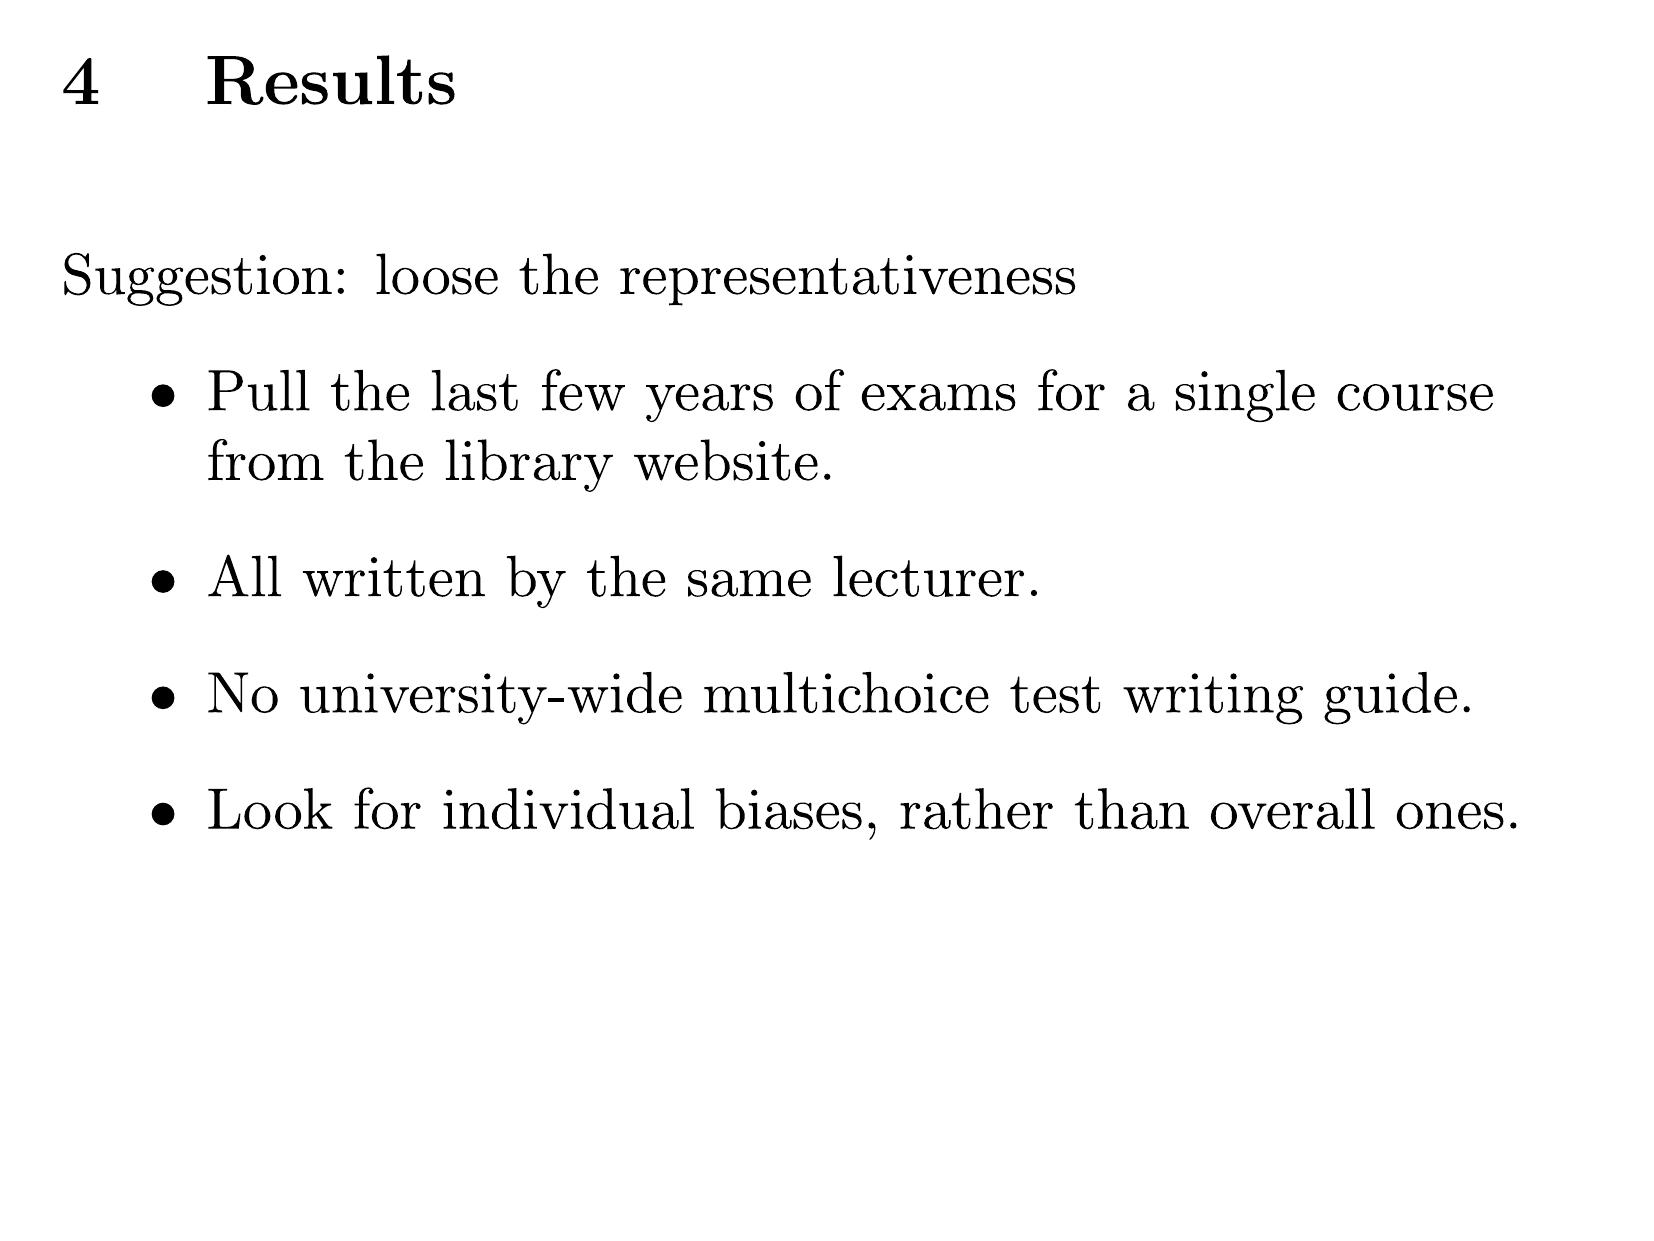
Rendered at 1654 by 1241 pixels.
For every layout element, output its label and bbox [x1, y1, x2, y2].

text_box [61, 55, 1522, 840]
